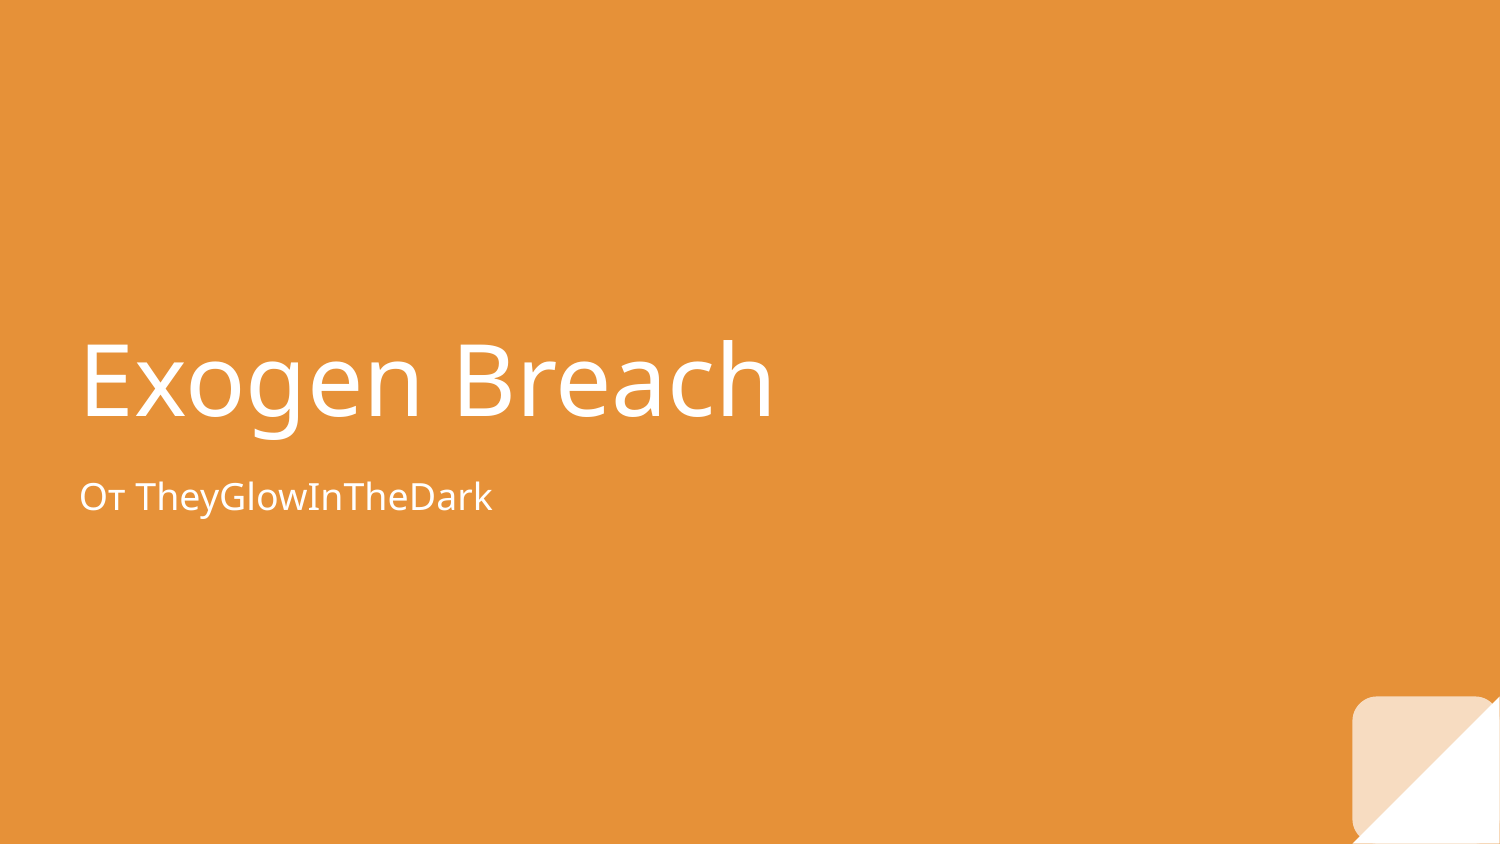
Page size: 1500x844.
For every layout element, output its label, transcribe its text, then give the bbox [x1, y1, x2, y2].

text_box Exogen Breach [64, 298, 1413, 452]
text_box От TheyGlowInTheDark [64, 457, 1413, 529]
